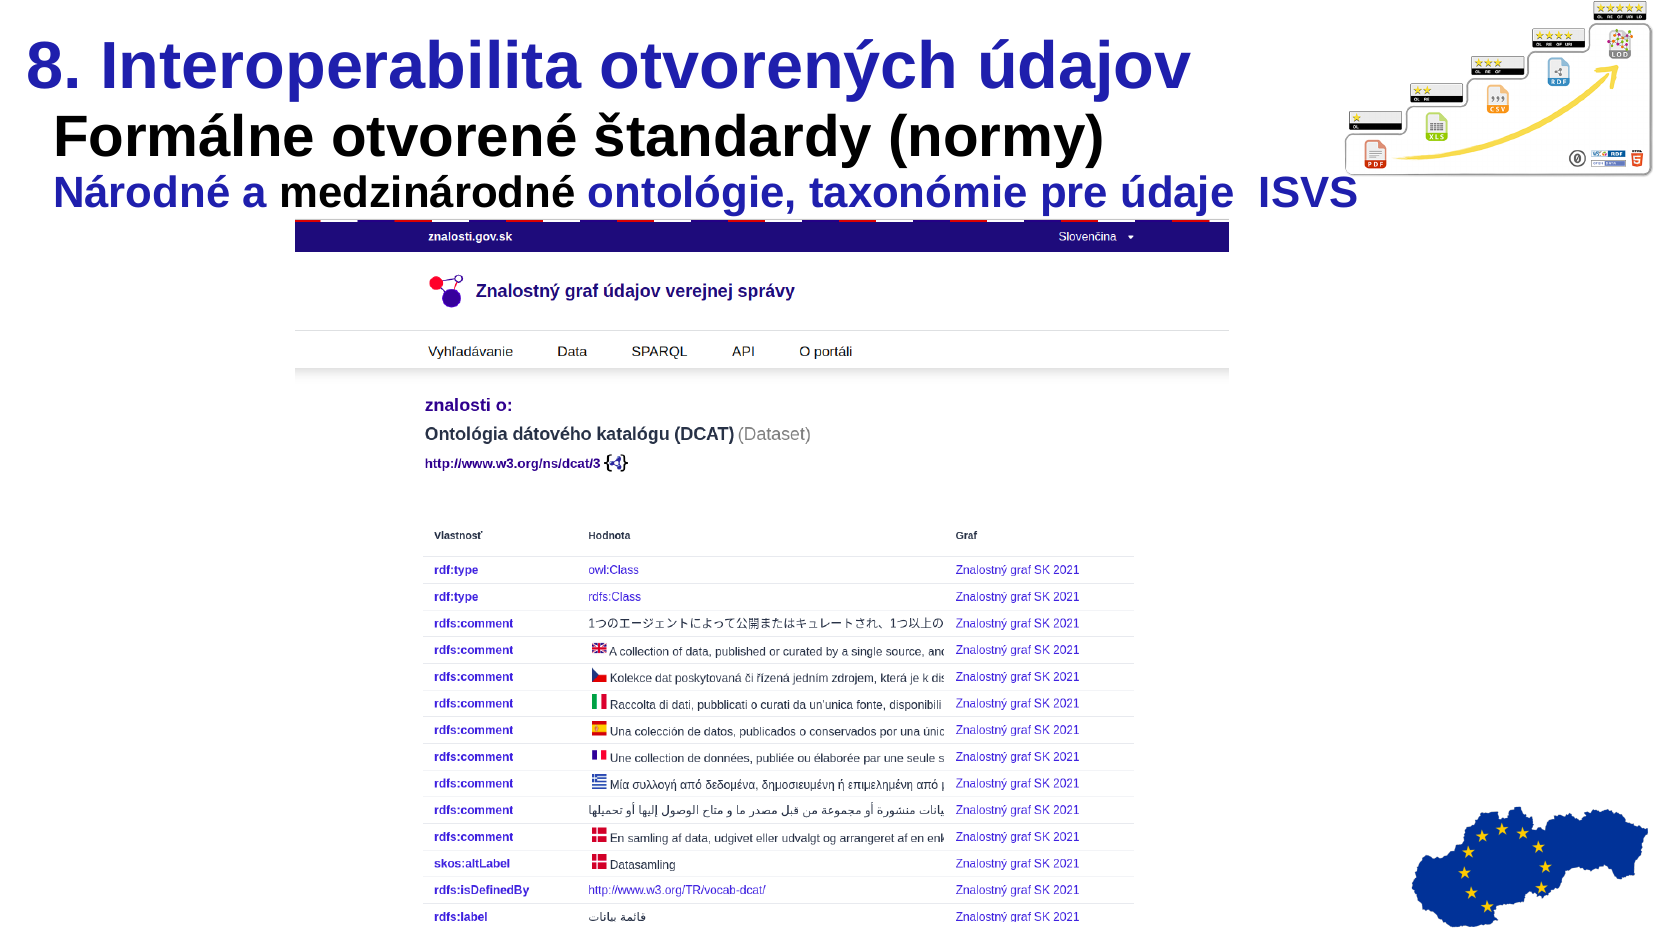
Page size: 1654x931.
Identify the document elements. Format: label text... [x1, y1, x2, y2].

title 8. Interoperabilita otvorených údajov [26, 0, 1509, 144]
picture [1406, 797, 1654, 931]
picture [295, 218, 1229, 922]
picture [1343, 1, 1654, 178]
title Formálne otvorené štandardy (normy) Národné a medzinárodné ontológie, taxonómie pre údaje ISVS [53, 82, 1536, 238]
